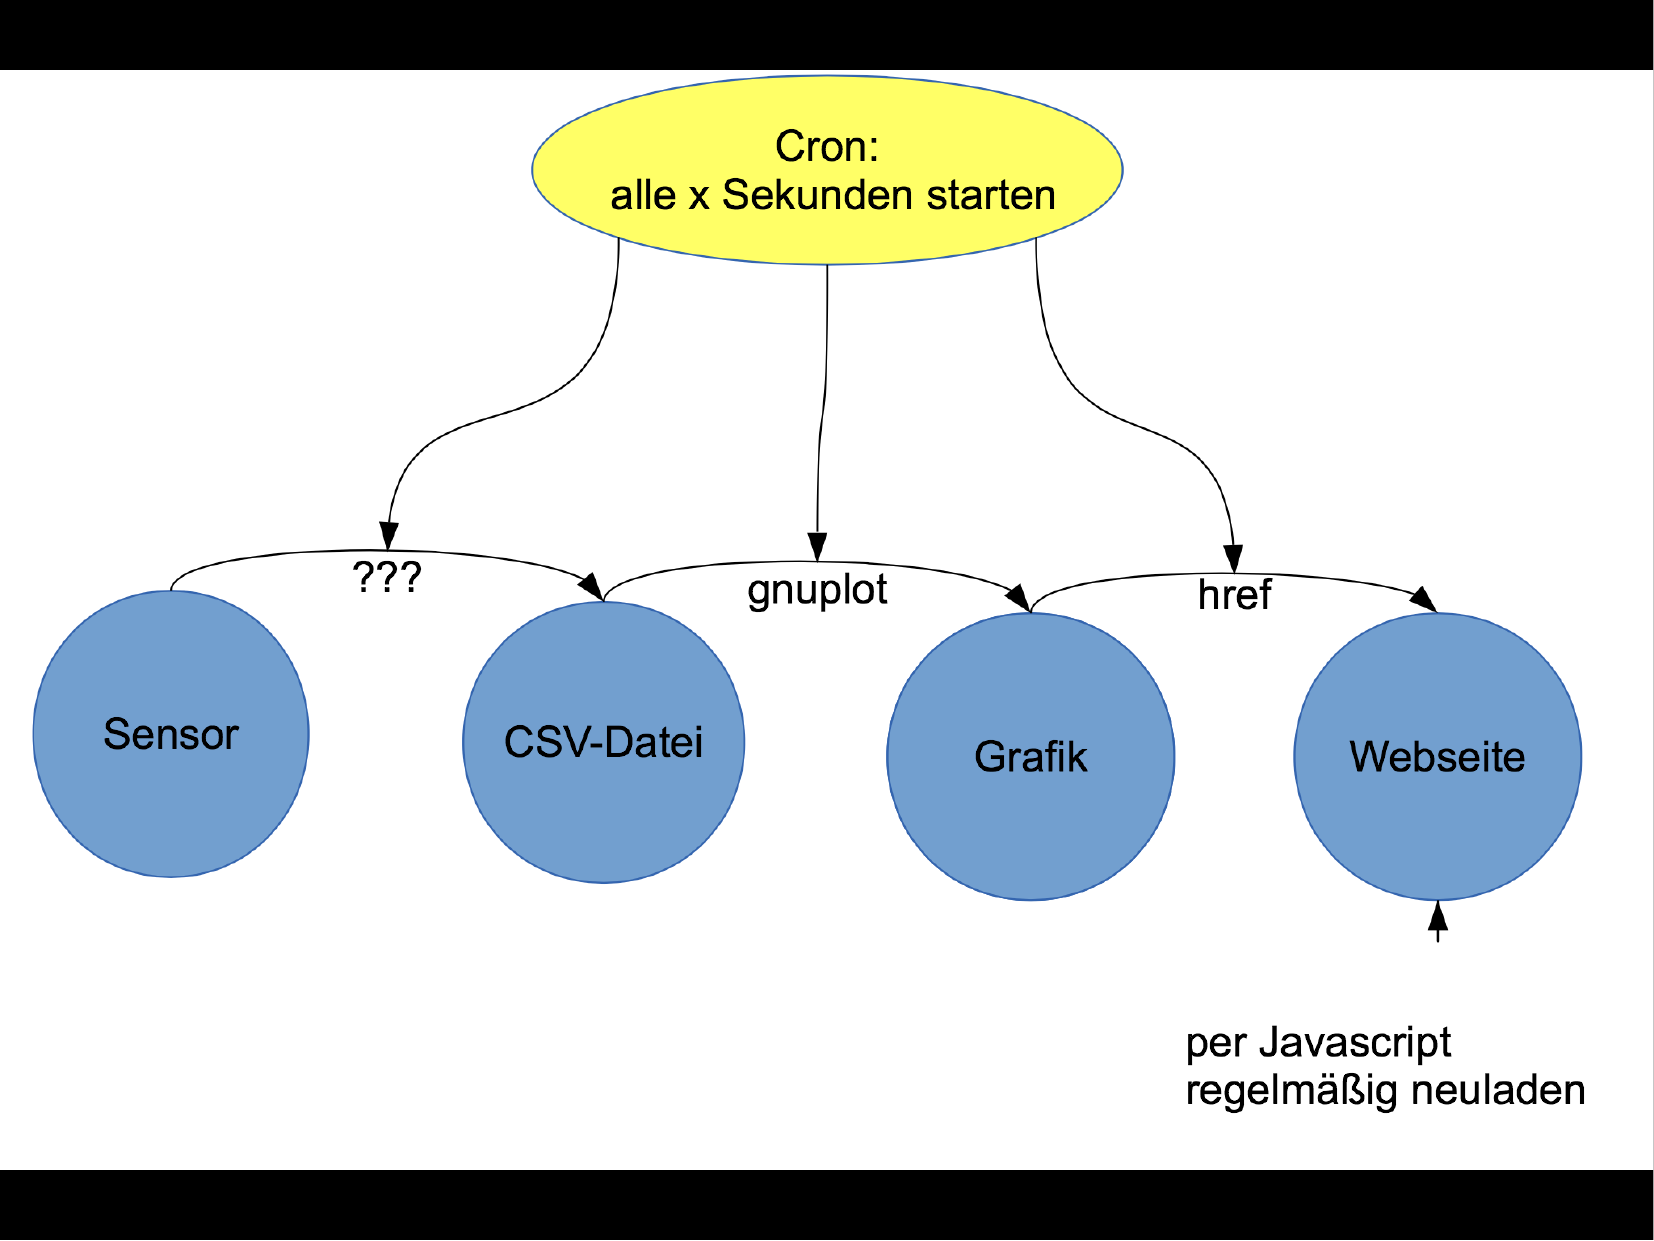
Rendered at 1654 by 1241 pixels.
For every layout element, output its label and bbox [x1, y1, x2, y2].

picture [0, 70, 1654, 1170]
